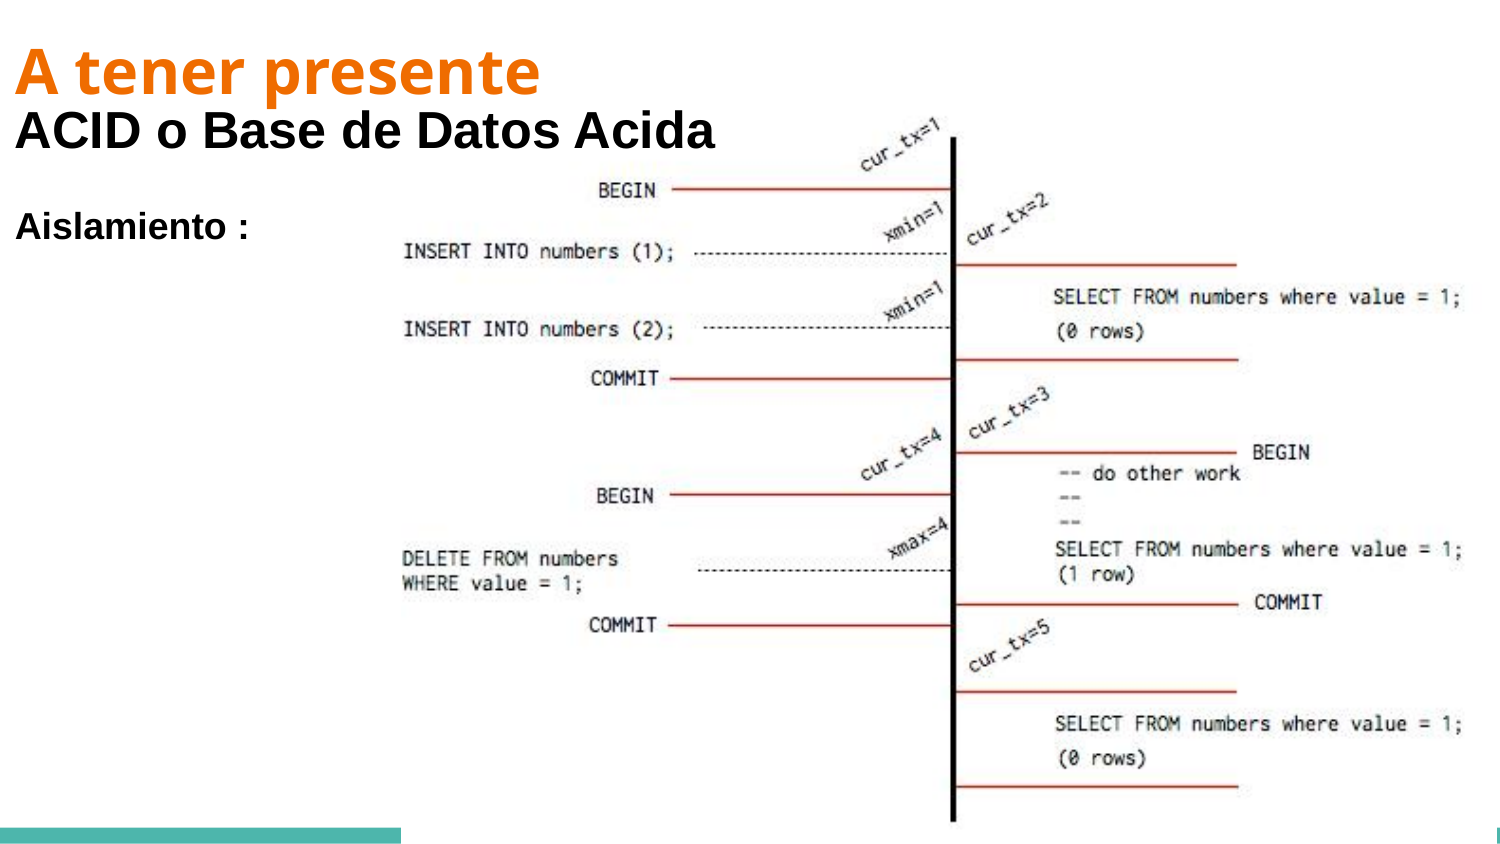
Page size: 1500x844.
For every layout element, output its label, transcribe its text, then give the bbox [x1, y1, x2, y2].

picture [401, 109, 1497, 844]
text_box ACID o Base de Datos Acida Aislamiento : [0, 94, 1449, 472]
title A tener presente [0, 11, 1469, 109]
